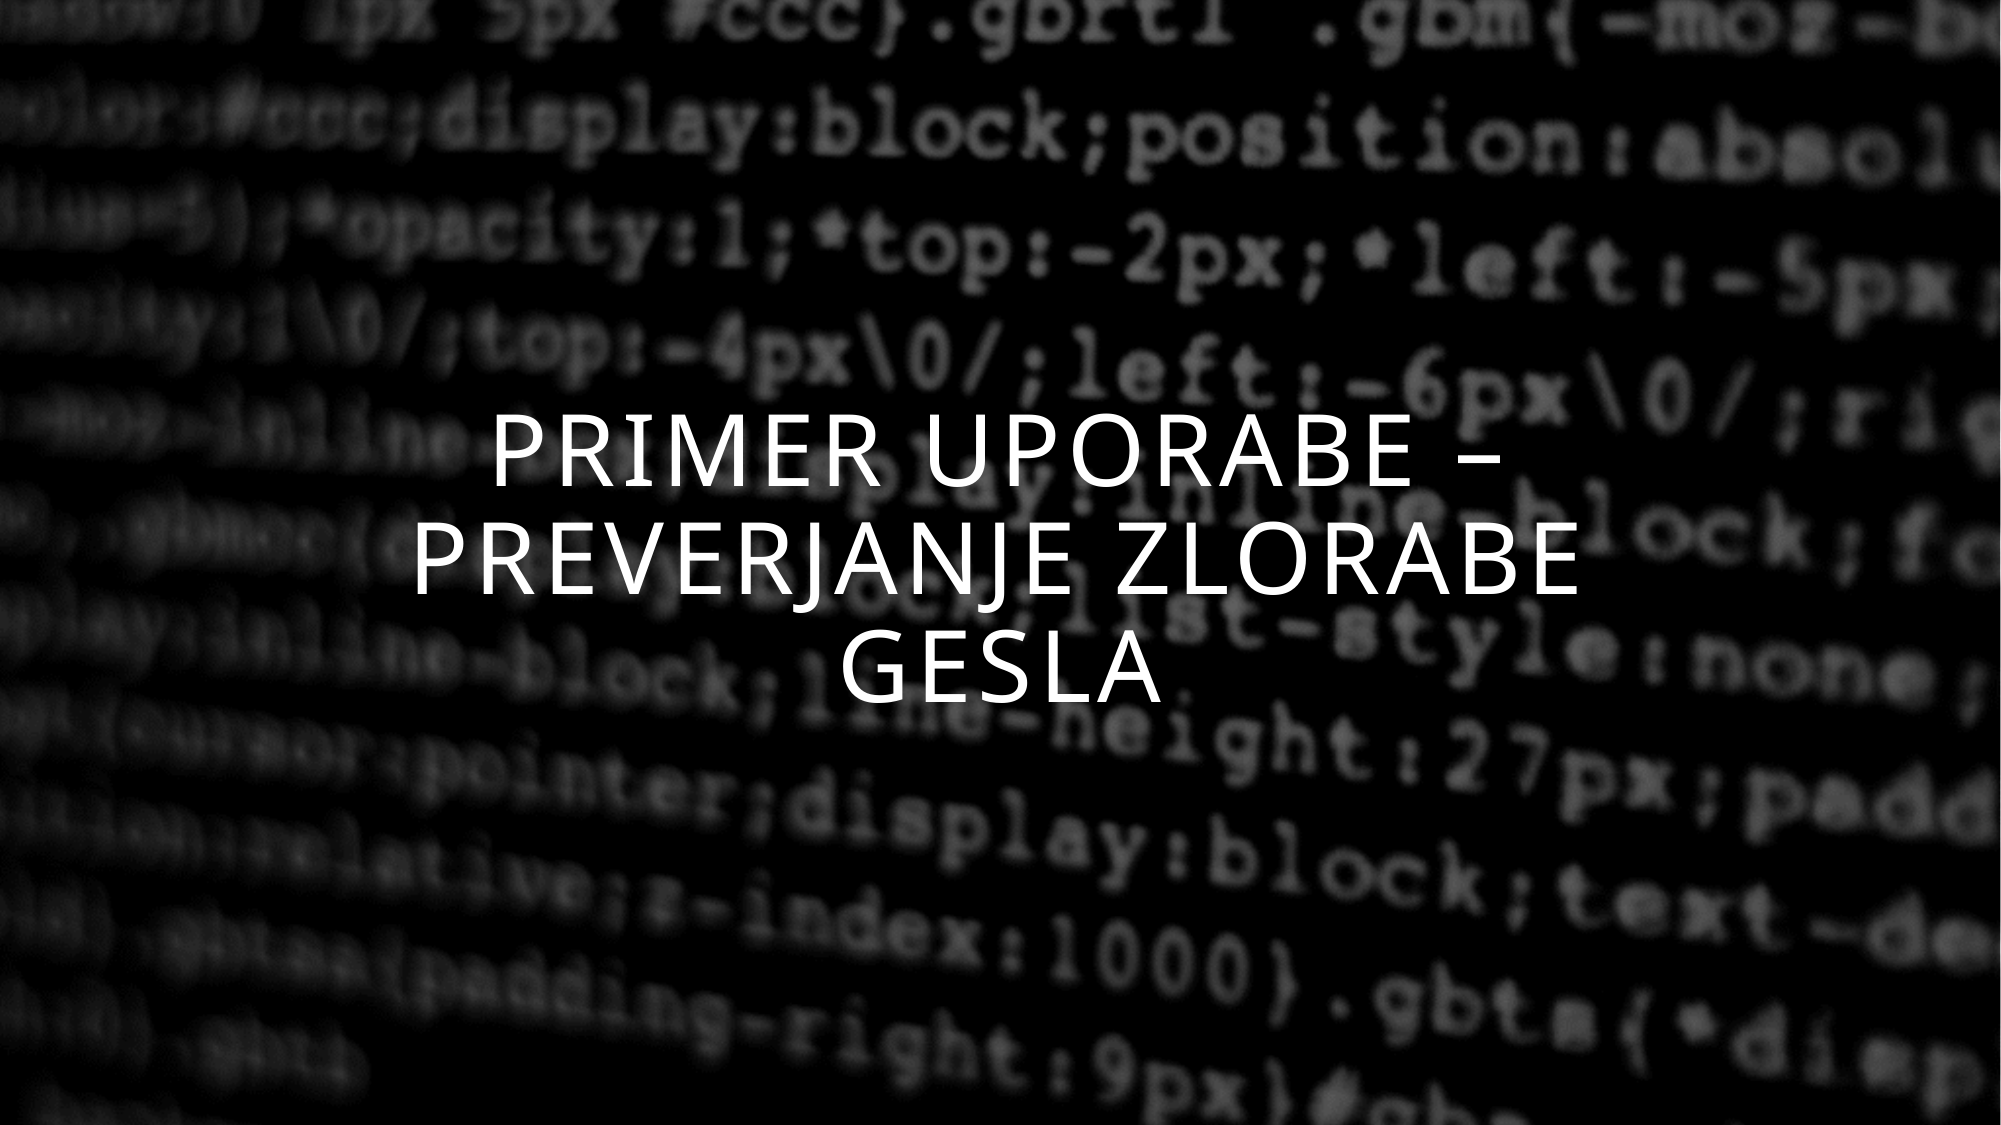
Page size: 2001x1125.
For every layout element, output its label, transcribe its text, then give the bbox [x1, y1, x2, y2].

title Primer uporabe – Preverjanje zlorabe gesla [249, 375, 1750, 751]
picture [0, 0, 2000, 1125]
